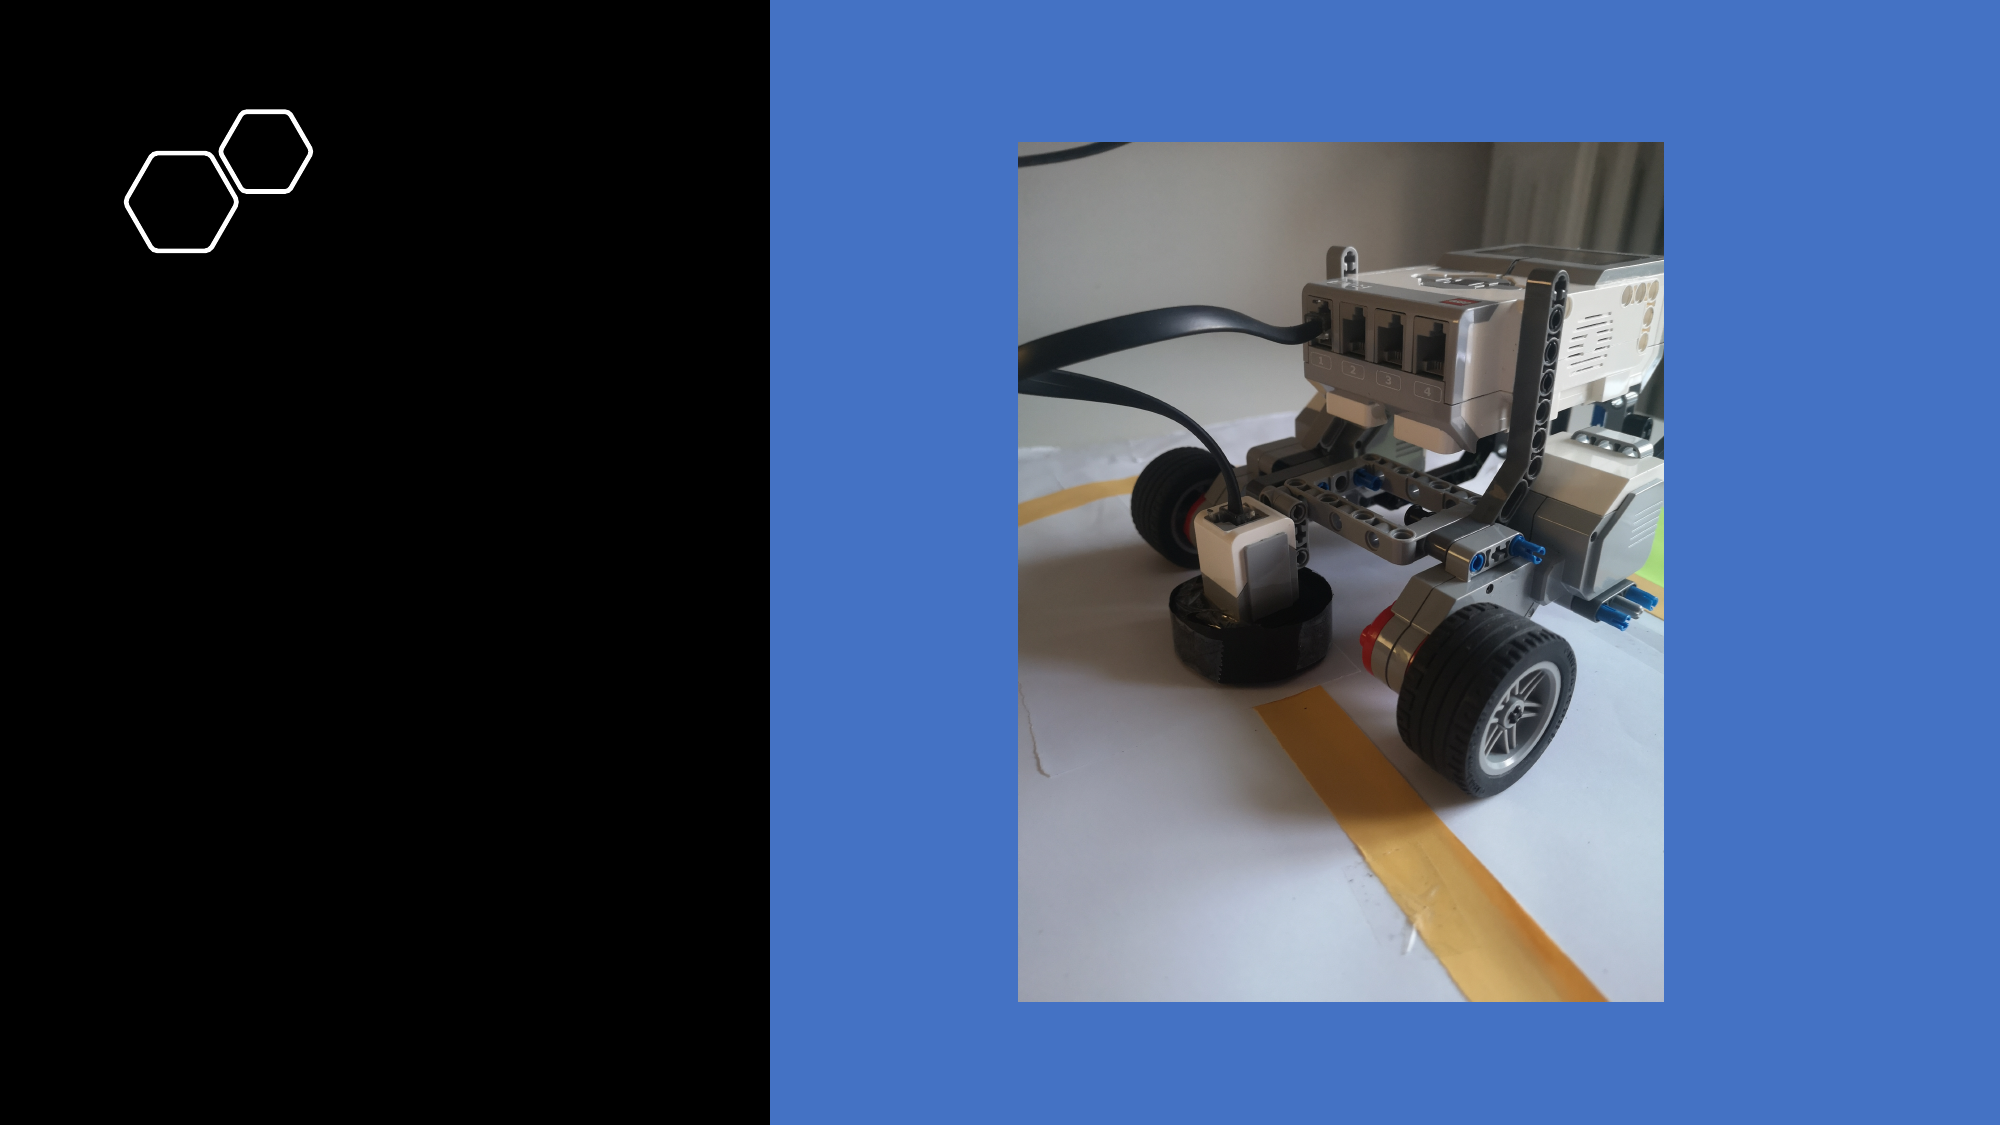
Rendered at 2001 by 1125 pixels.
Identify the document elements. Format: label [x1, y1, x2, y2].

picture [1018, 142, 1664, 1002]
text_box [0, 0, 2000, 1125]
